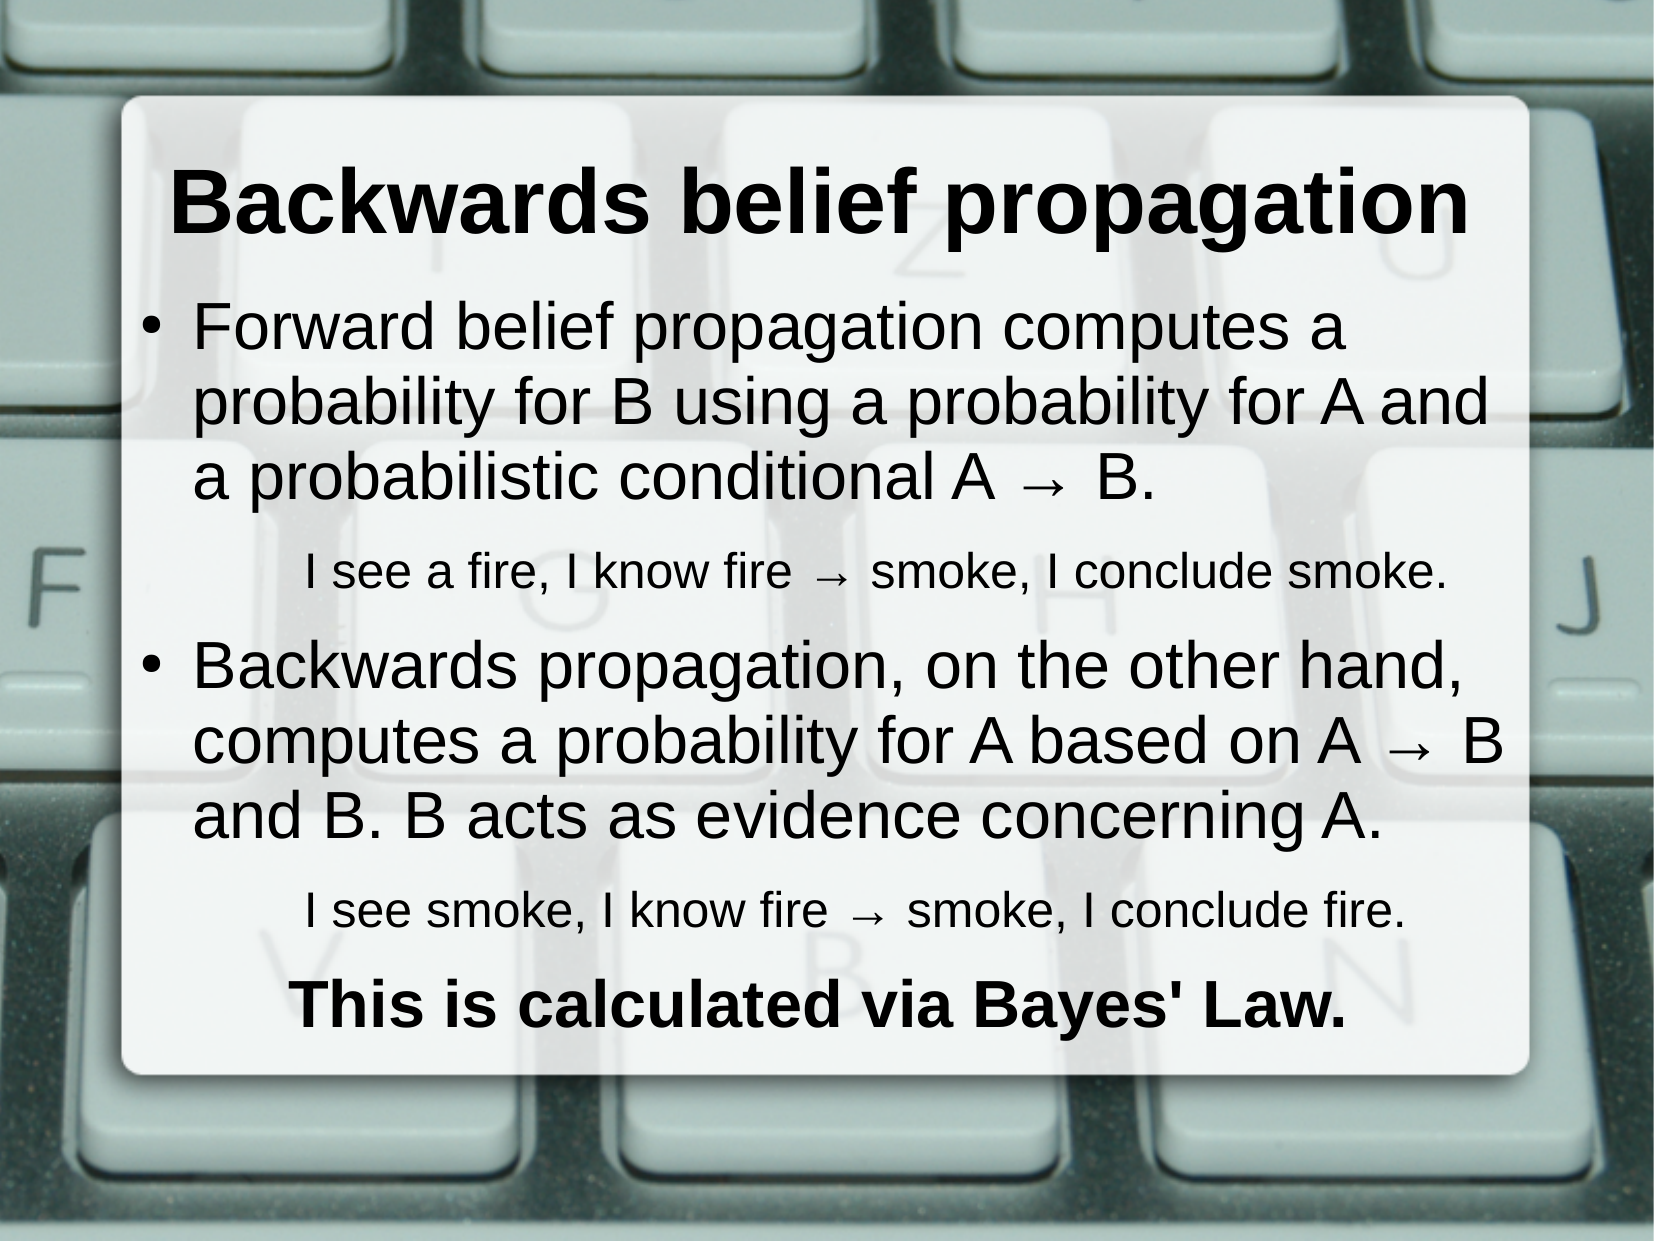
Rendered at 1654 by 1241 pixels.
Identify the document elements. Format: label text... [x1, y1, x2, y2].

title Backwards belief propagation [135, 117, 1506, 287]
picture [0, 0, 1654, 1241]
list Forward belief propagation computes a probability for B using a probability for A and a probabilistic conditional A → B. I see a fire, I know fire → smoke, I conclude smoke. Backwards propagation, on the other hand, computes a probability for A based on A → B and B. B acts as evidence concerning A. I see smoke, I know fire → smoke, I conclude fire. This is calculated via Bayes' Law. [121, 289, 1521, 1094]
